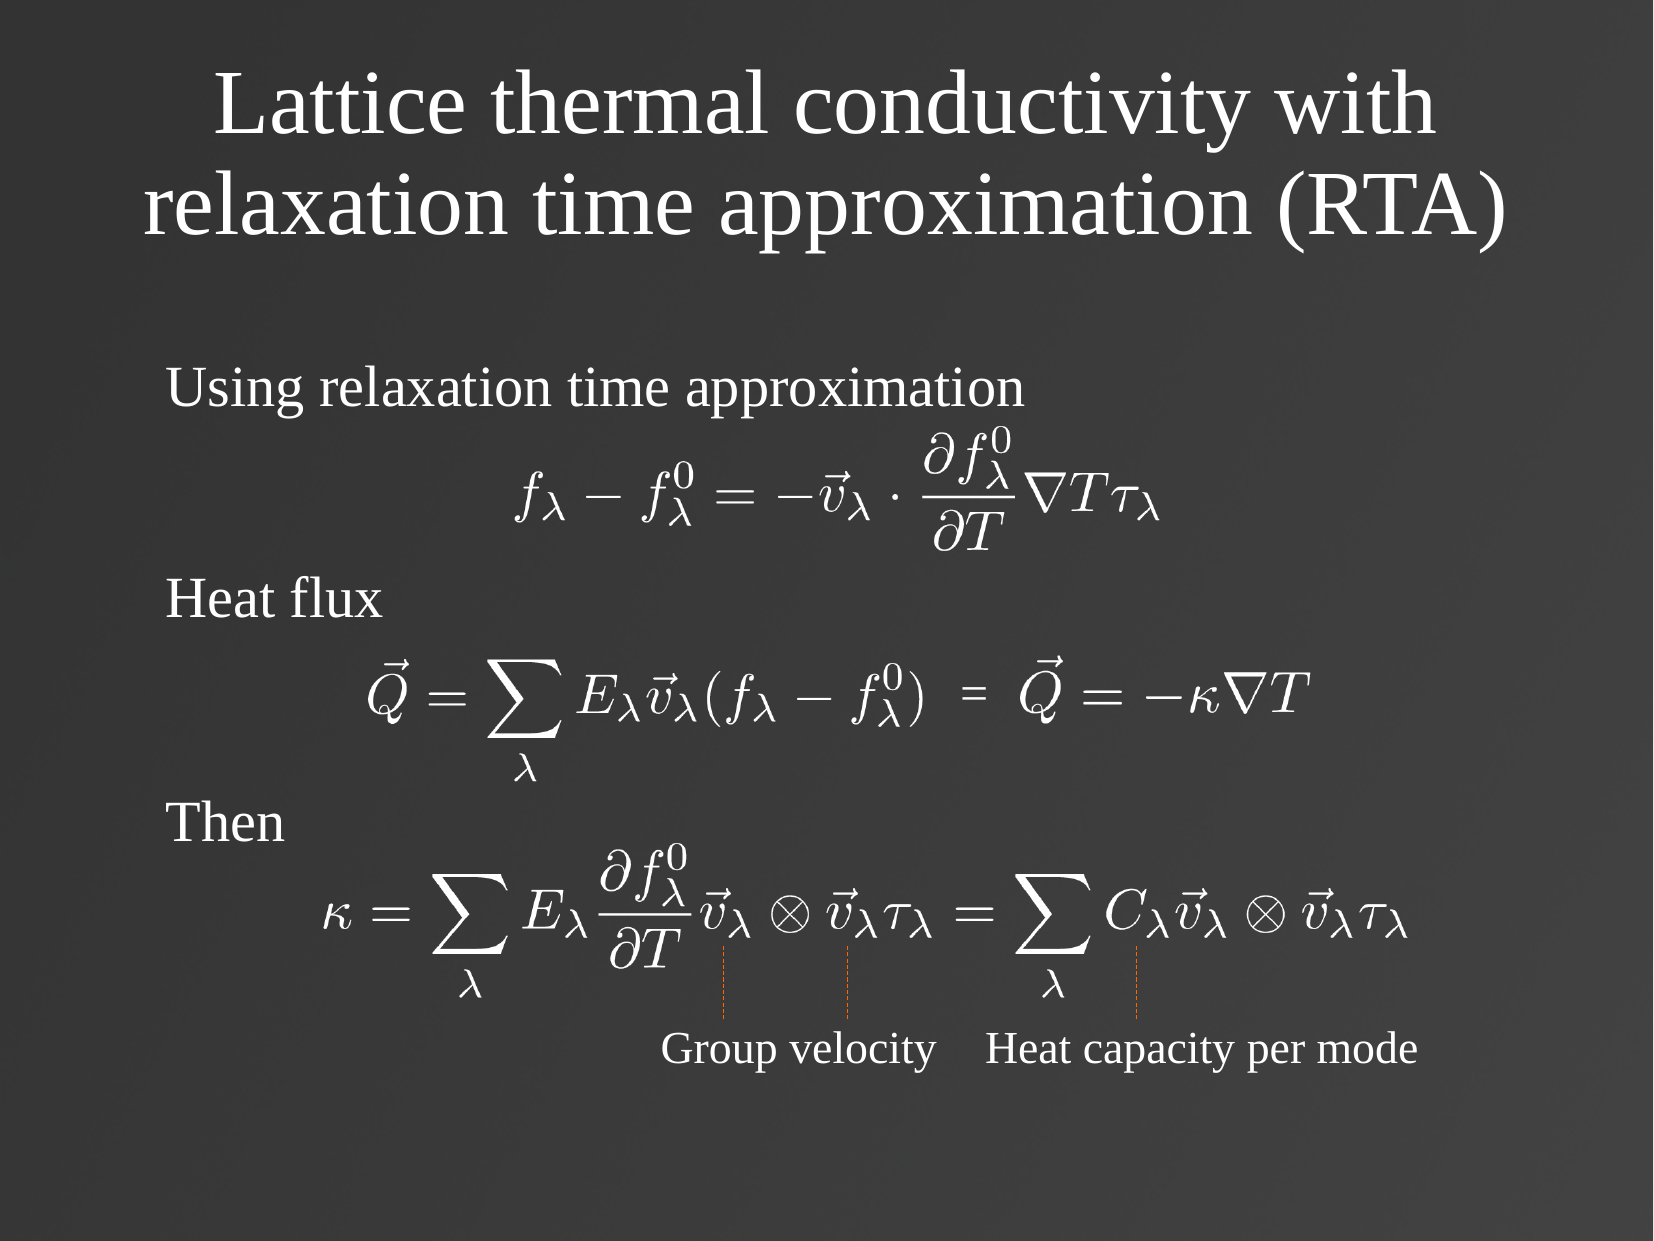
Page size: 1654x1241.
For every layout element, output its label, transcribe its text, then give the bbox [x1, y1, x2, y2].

text_box Heat capacity per mode [970, 1015, 1434, 1081]
text_box Group velocity [645, 1015, 952, 1081]
title Lattice thermal conductivity with relaxation time approximation (RTA) [82, 49, 1571, 257]
text_box = [945, 658, 1004, 729]
text_box Using relaxation time approximation [150, 347, 1042, 427]
text_box Heat flux [150, 558, 400, 638]
picture [0, 0, 1654, 1241]
text_box Then [150, 781, 346, 862]
